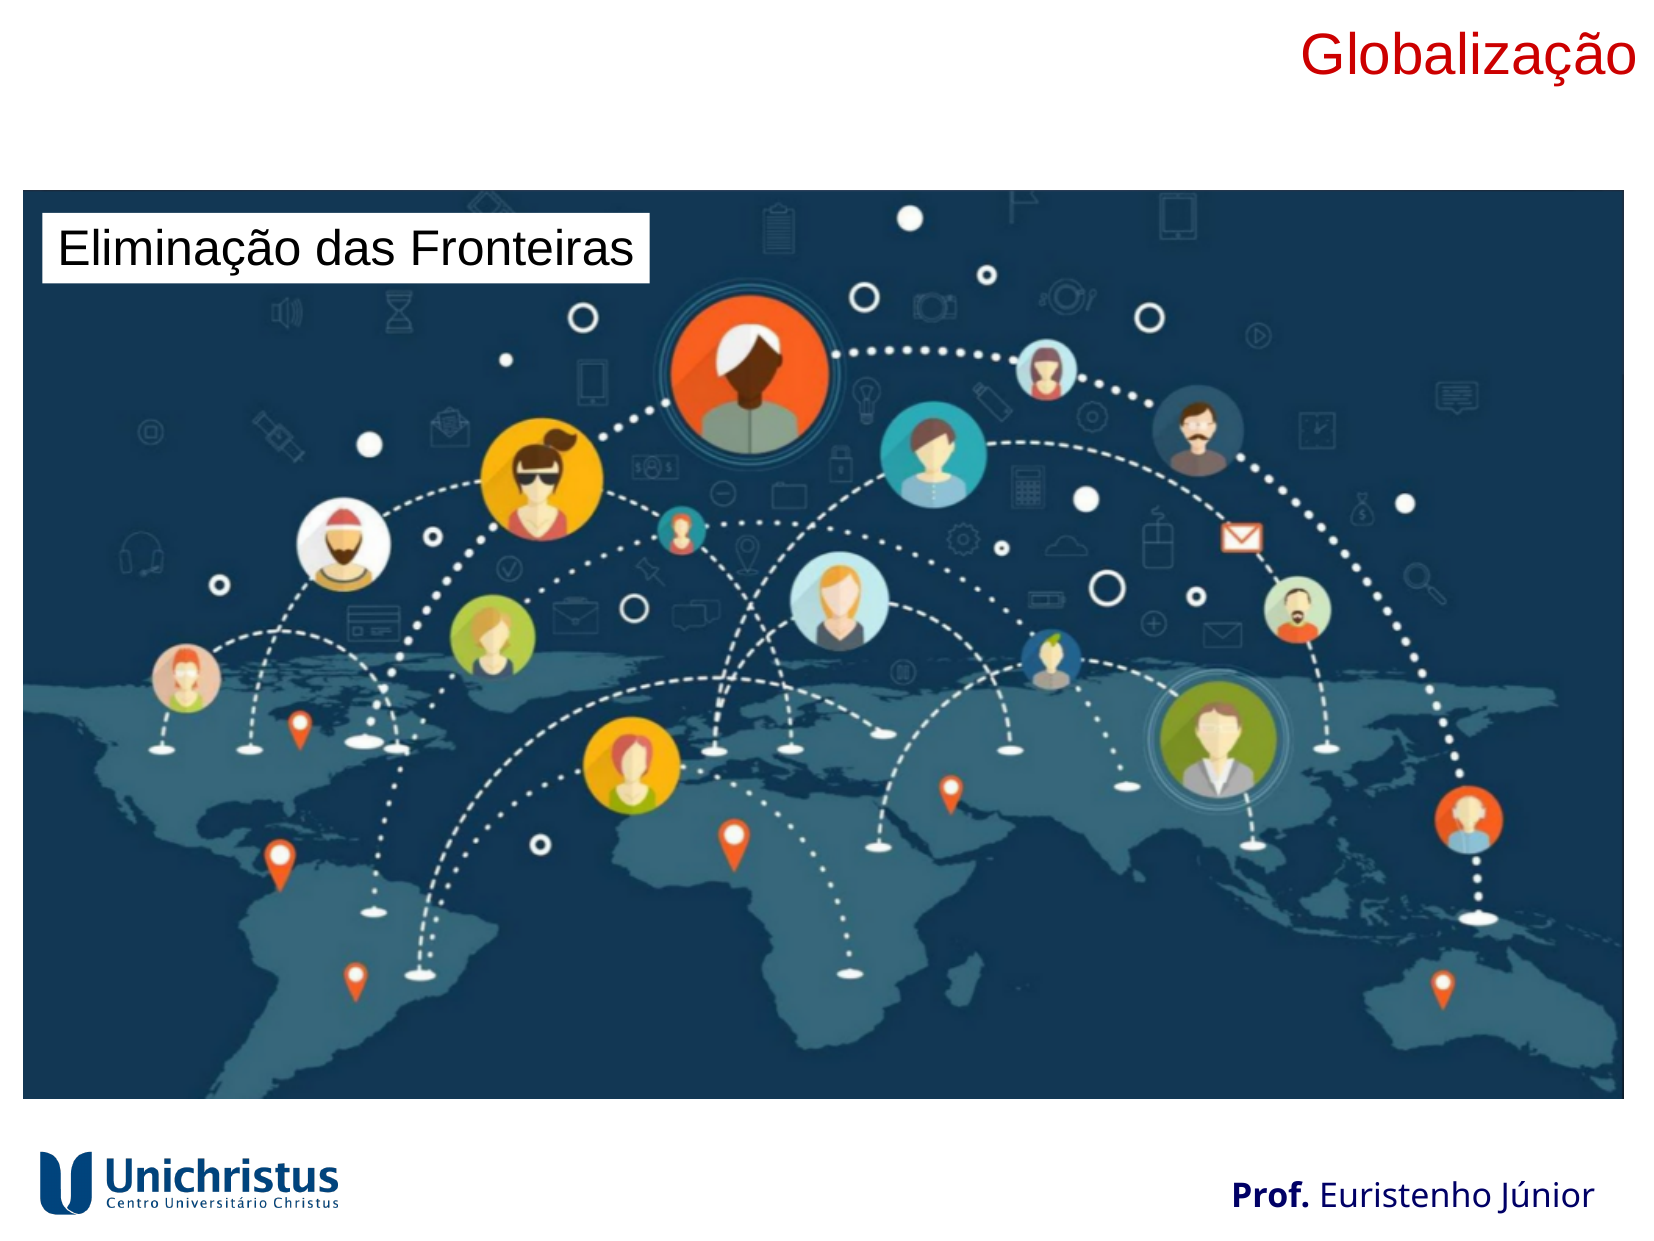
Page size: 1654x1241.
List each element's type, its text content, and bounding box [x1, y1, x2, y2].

picture [23, 190, 1624, 1099]
text_box Globalização [1286, 14, 1654, 95]
text_box Eliminação das Fronteiras [42, 212, 650, 284]
picture [35, 1148, 343, 1217]
text_box Prof. Euristenho Júnior [1216, 1163, 1654, 1224]
